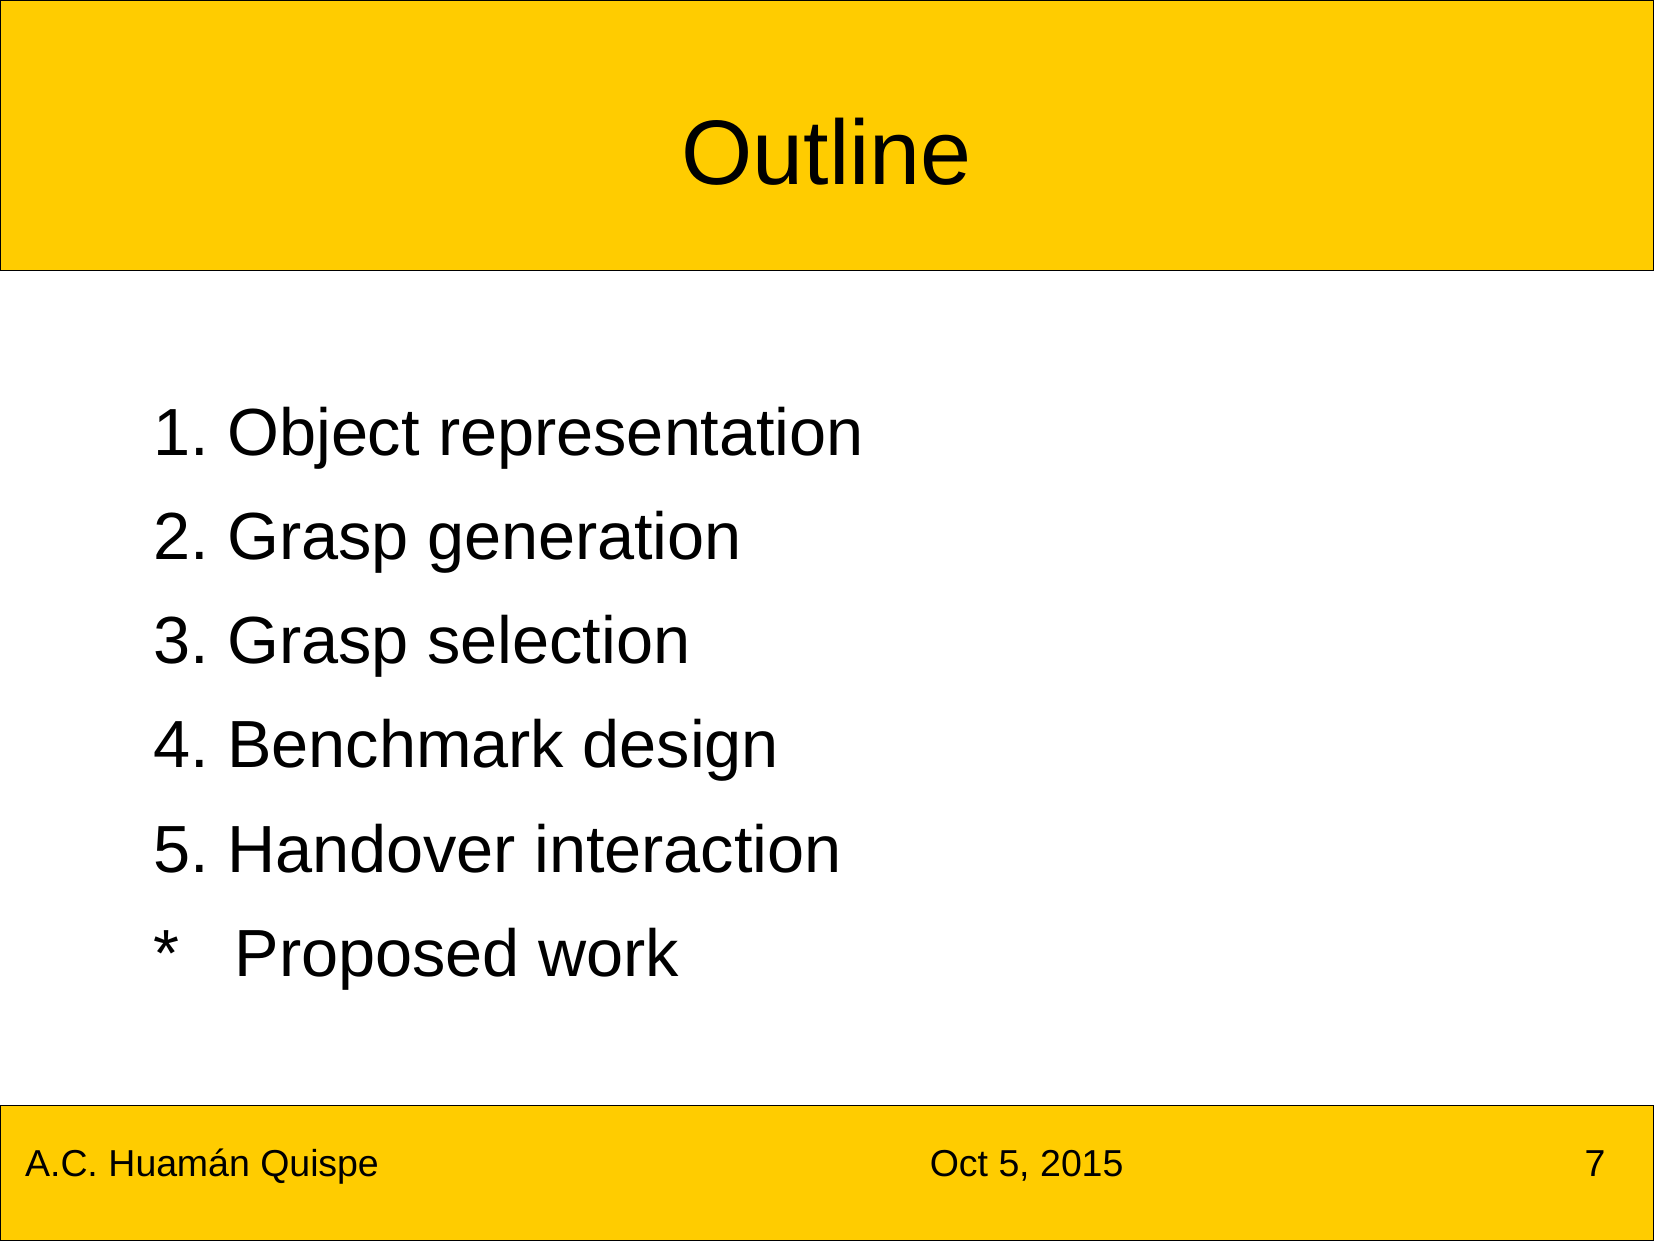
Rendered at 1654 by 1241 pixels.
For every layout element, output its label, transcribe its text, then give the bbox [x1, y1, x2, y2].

title Outline [82, 49, 1571, 257]
list 1. Object representation 2. Grasp generation 3. Grasp selection 4. Benchmark design 5. Handover interaction * Proposed work [82, 290, 1571, 1010]
